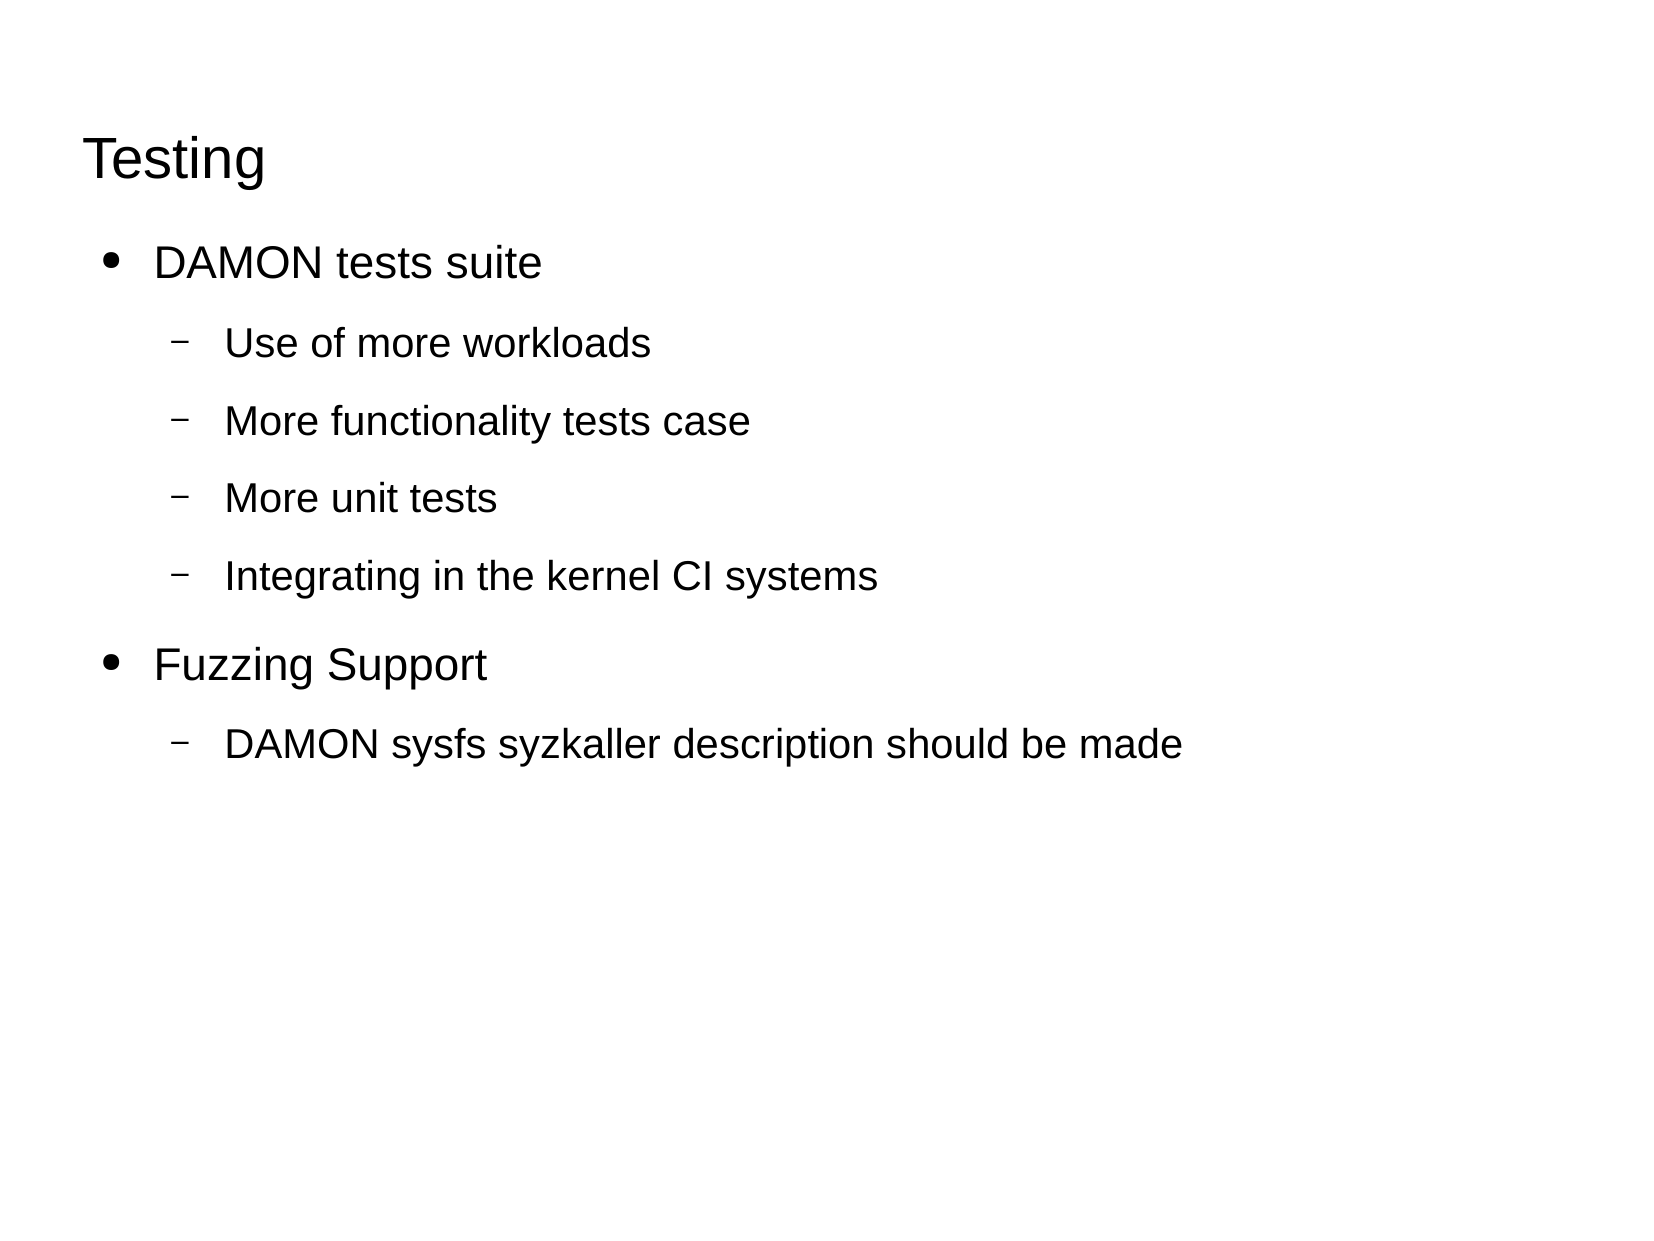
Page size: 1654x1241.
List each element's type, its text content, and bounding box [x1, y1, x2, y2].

title Testing [82, 108, 1571, 210]
list DAMON tests suite Use of more workloads More functionality tests case More unit tests Integrating in the kernel CI systems Fuzzing Support DAMON sysfs syzkaller description should be made [82, 236, 1571, 1111]
